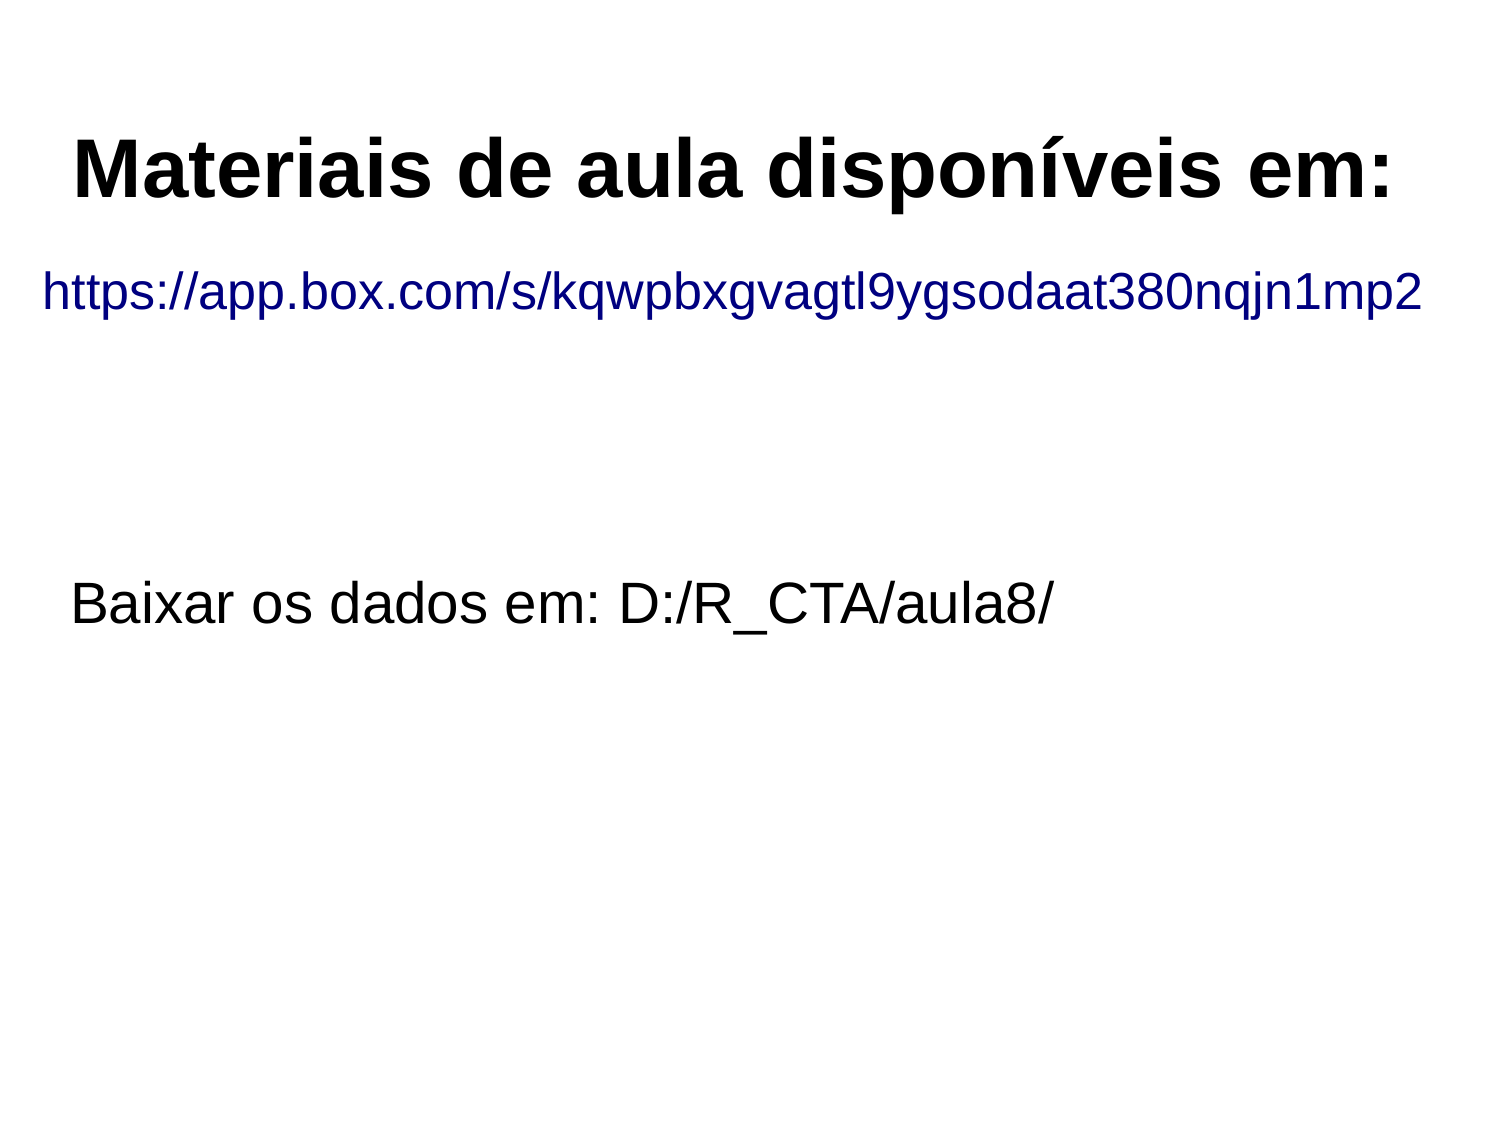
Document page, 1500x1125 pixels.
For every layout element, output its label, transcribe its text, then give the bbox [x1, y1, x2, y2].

title Materiais de aula disponíveis em: [72, 59, 1397, 255]
list Baixar os dados em: D:/R_CTA/aula8/ [70, 400, 1421, 1053]
text_box https://app.box.com/s/kqwpbxgvagtl9ygsodaat380nqjn1mp2 [27, 255, 1457, 329]
